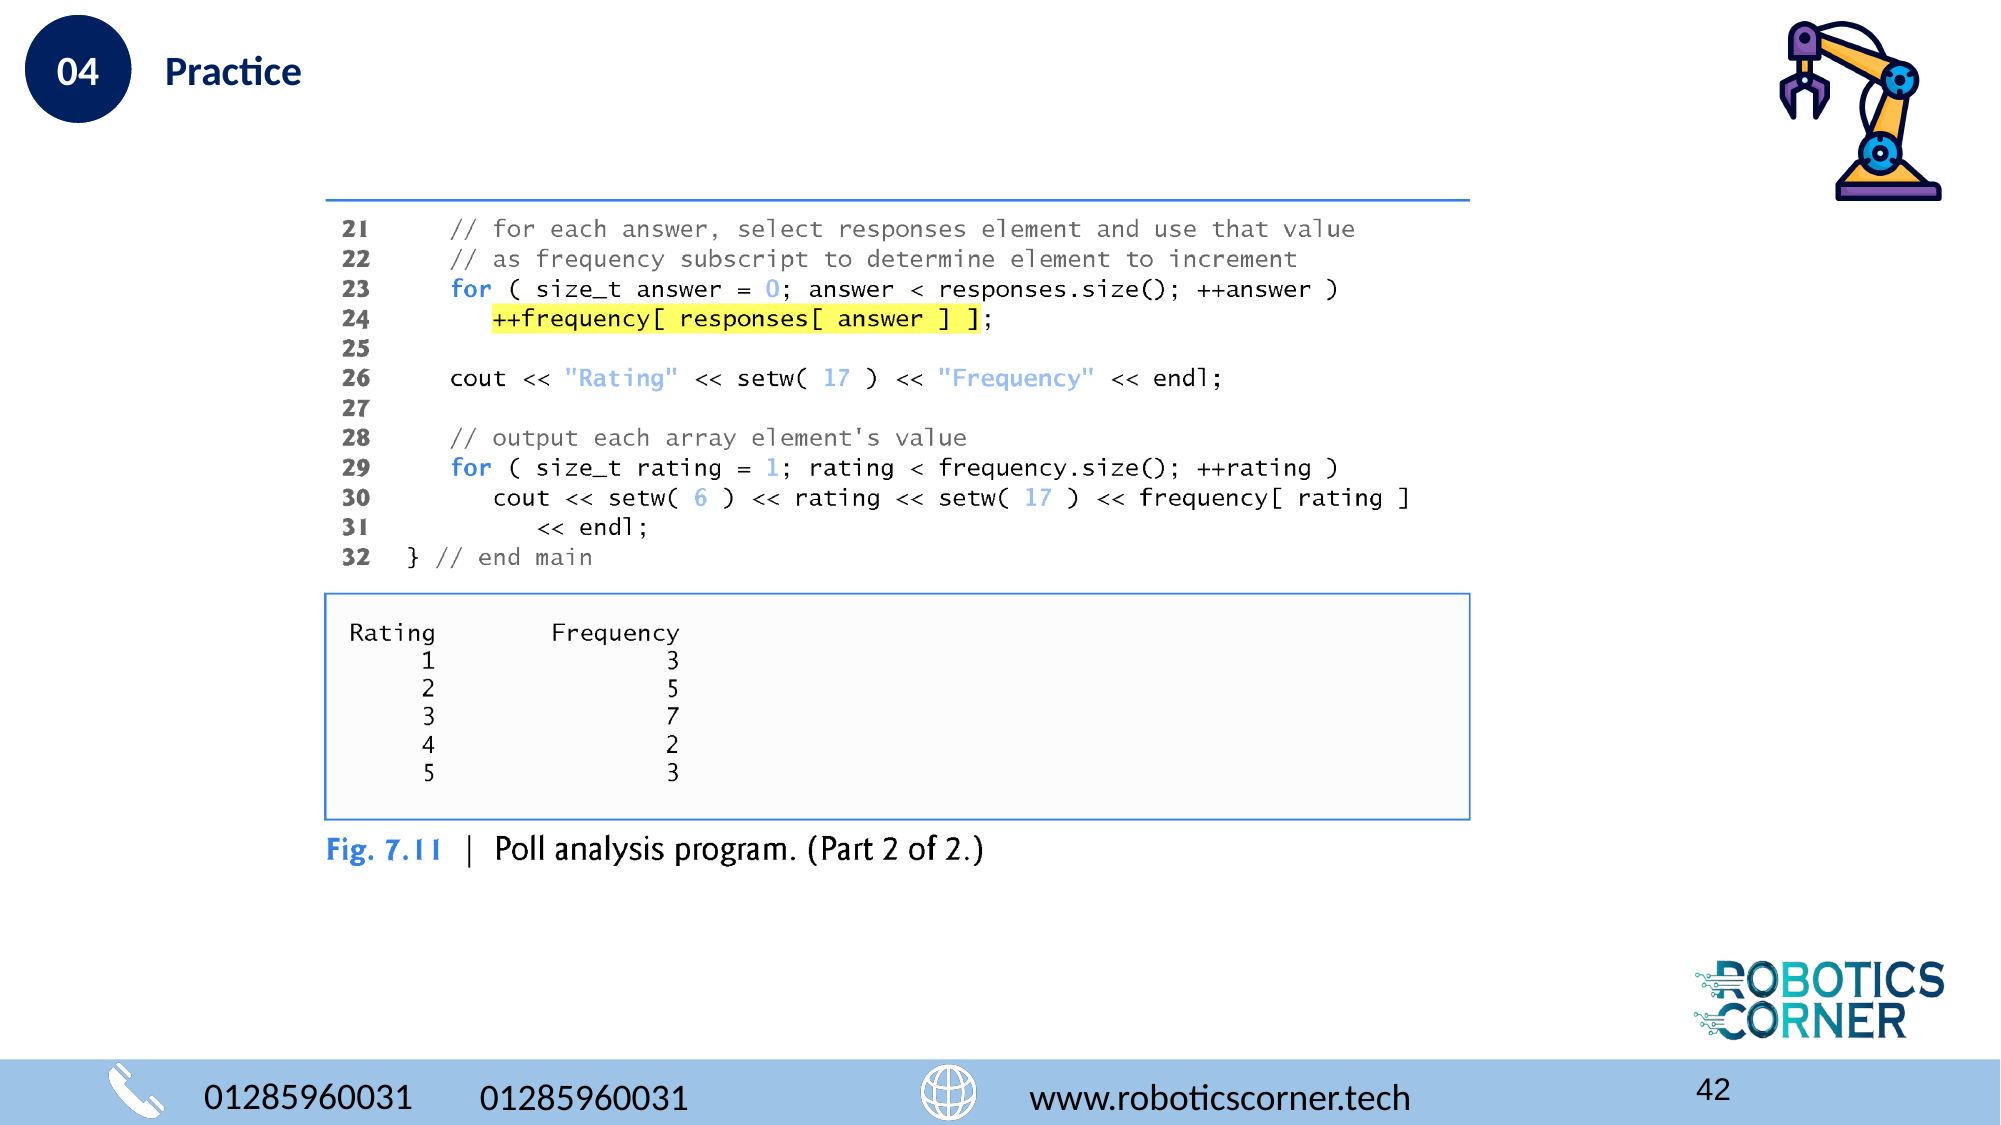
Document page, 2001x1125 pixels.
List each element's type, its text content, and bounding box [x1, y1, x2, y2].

picture [915, 1059, 981, 1125]
picture [324, 199, 1471, 868]
text_box <number> [1681, 1065, 1861, 1115]
picture [1680, 859, 1953, 1125]
text_box Practice [150, 36, 622, 101]
picture [103, 1057, 170, 1124]
picture [1771, 21, 1950, 201]
text_box 04 [22, 12, 134, 126]
